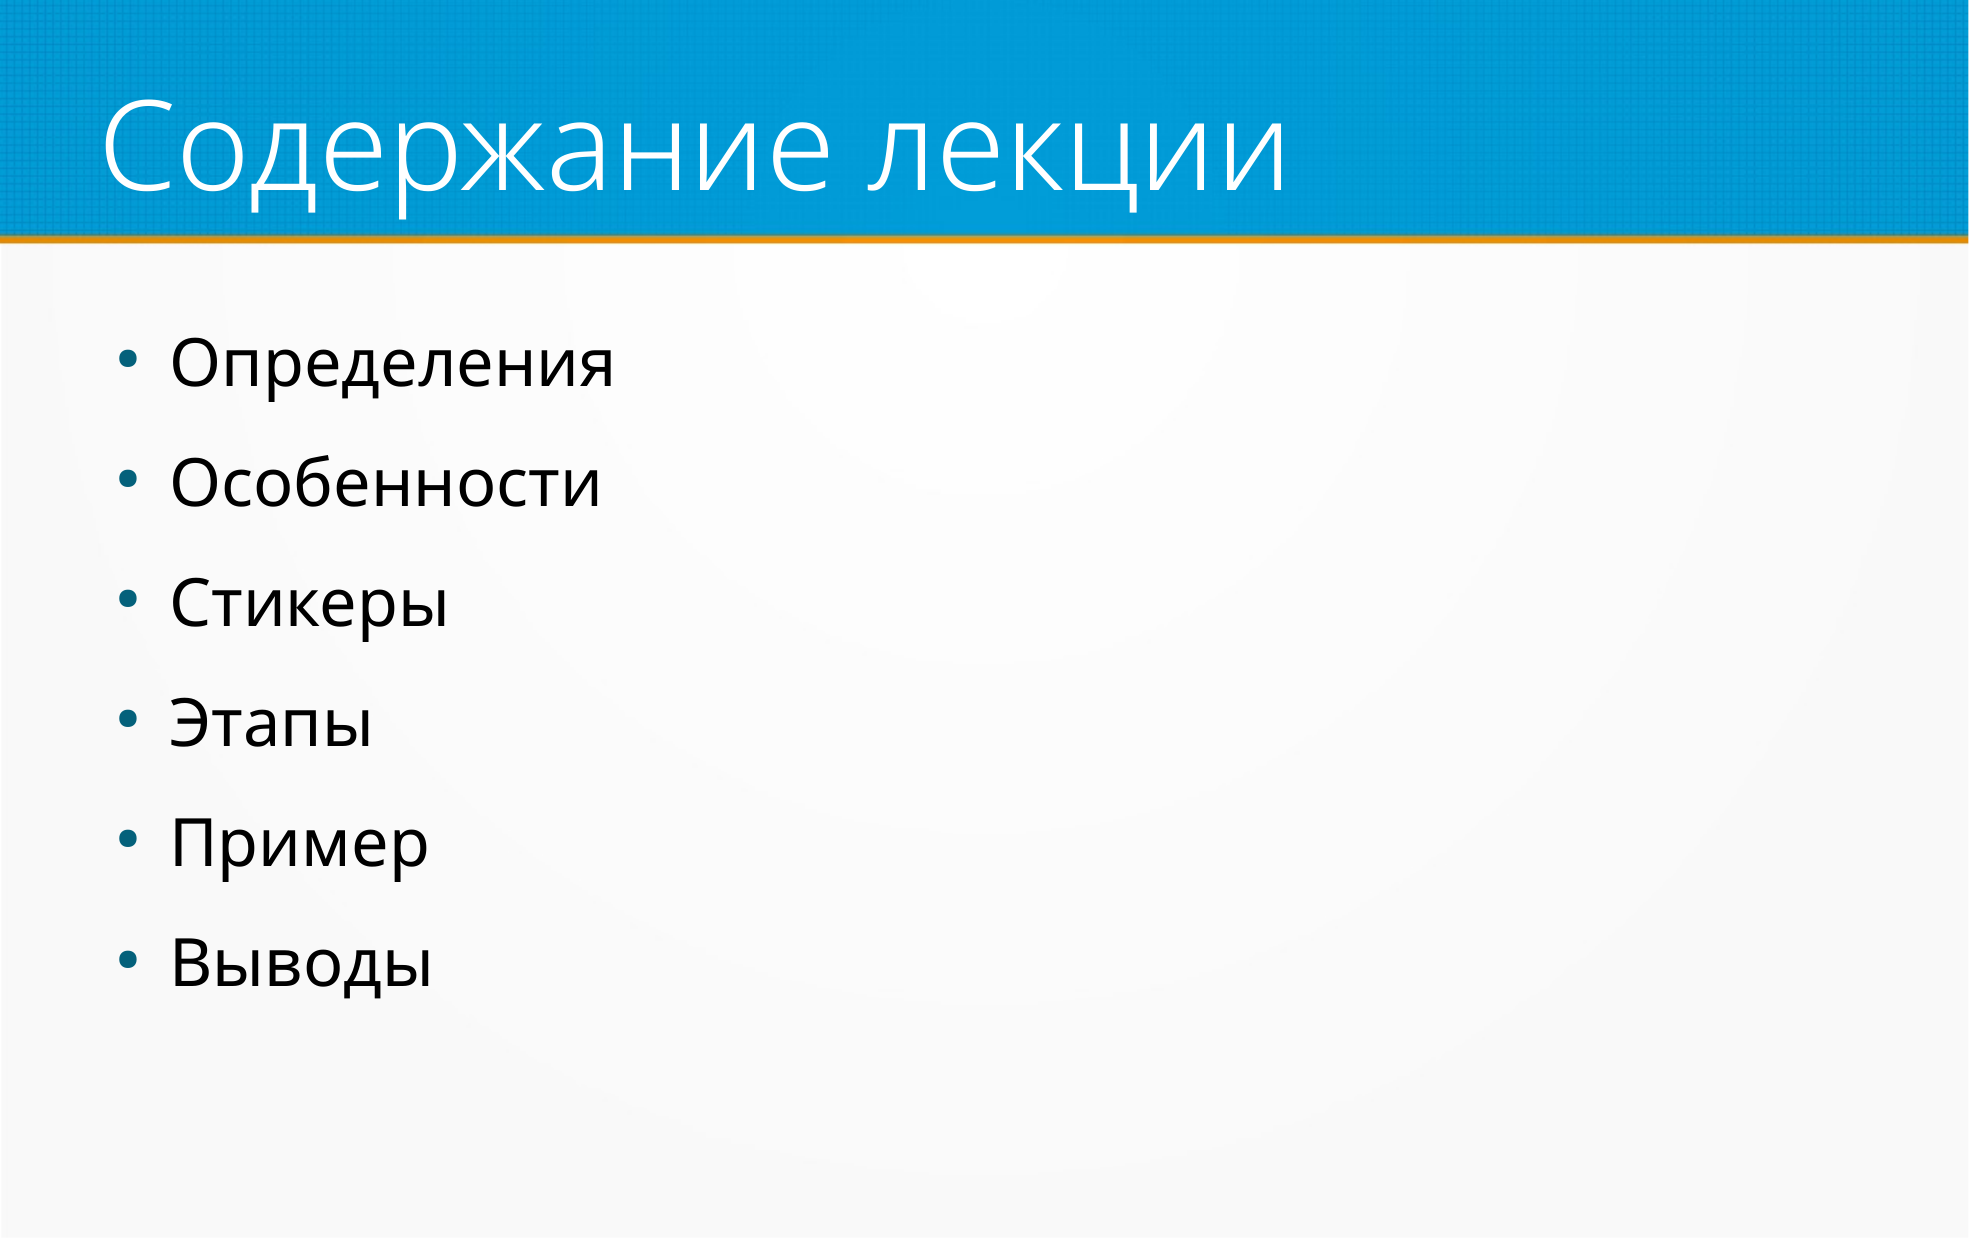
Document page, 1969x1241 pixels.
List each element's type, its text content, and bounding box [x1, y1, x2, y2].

picture [0, 233, 1969, 1241]
list Определения Особенности Стикеры Этапы Пример Выводы [98, 315, 1861, 1081]
title Содержание лекции [98, 19, 1870, 227]
